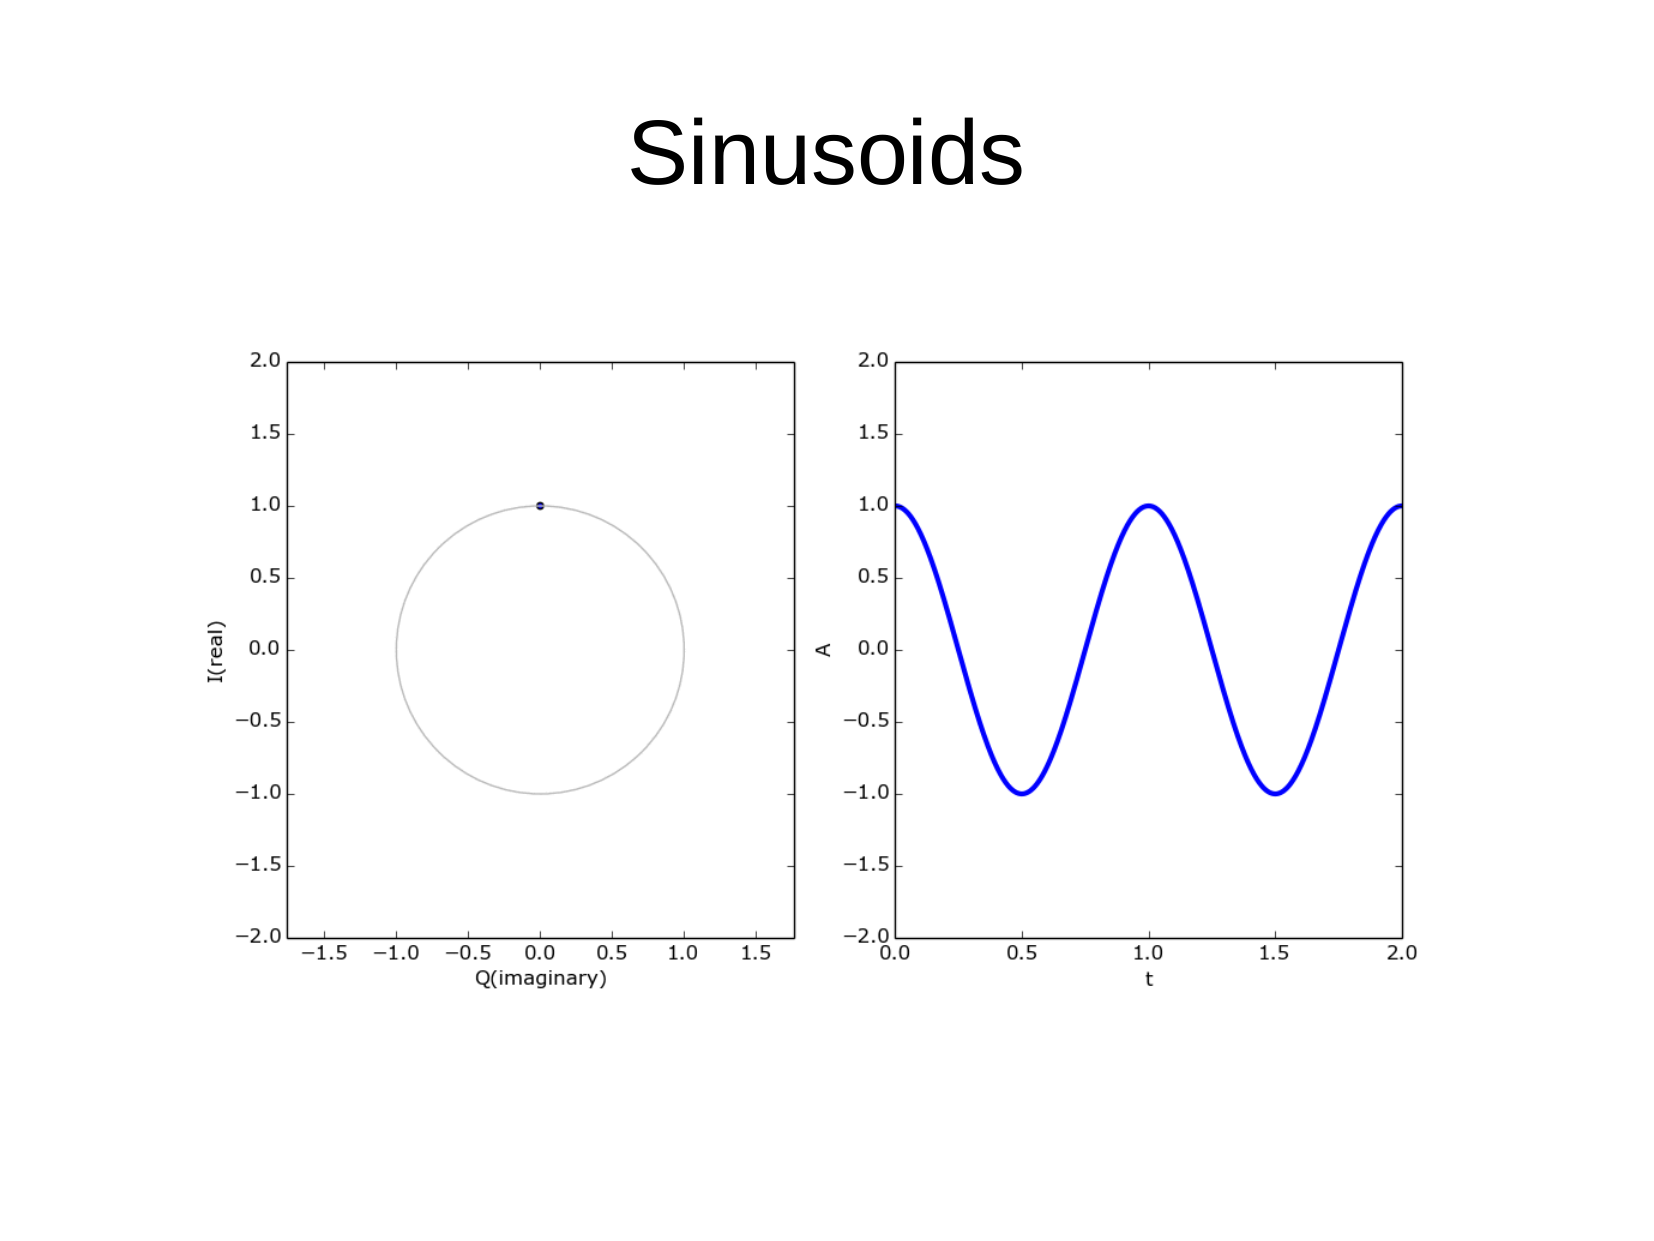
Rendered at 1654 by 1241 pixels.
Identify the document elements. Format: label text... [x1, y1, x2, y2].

title Sinusoids [82, 49, 1571, 257]
picture [107, 290, 1546, 1010]
